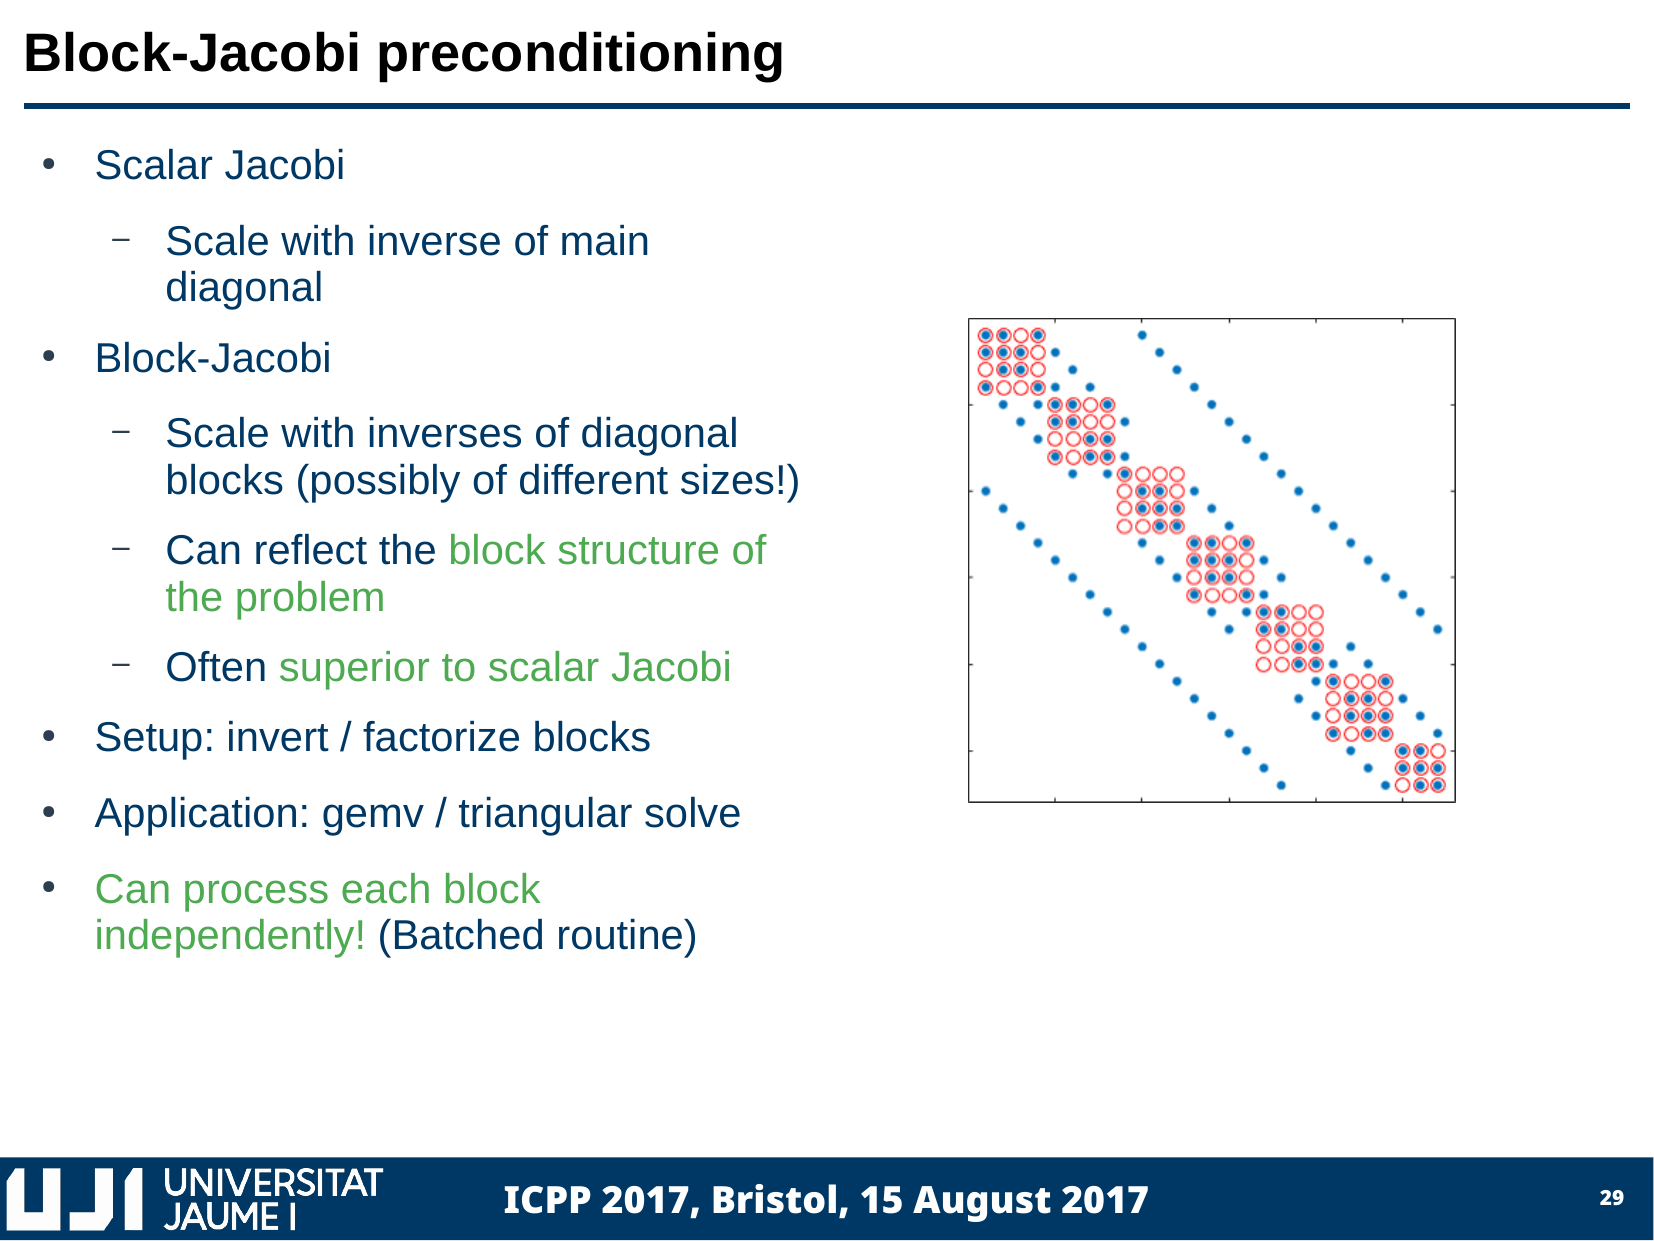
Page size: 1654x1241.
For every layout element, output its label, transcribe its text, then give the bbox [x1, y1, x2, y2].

picture [968, 318, 1456, 803]
list Scalar Jacobi Scale with inverse of main diagonal Block-Jacobi Scale with inverses of diagonal blocks (possibly of different sizes!) Can reflect the block structure of the problem Often superior to scalar Jacobi Setup: invert / factorize blocks Application: gemv / triangular solve Can process each block independently! (Batched routine) [23, 141, 808, 1134]
title Block-Jacobi preconditioning [23, 0, 1630, 107]
picture [0, 1158, 390, 1241]
